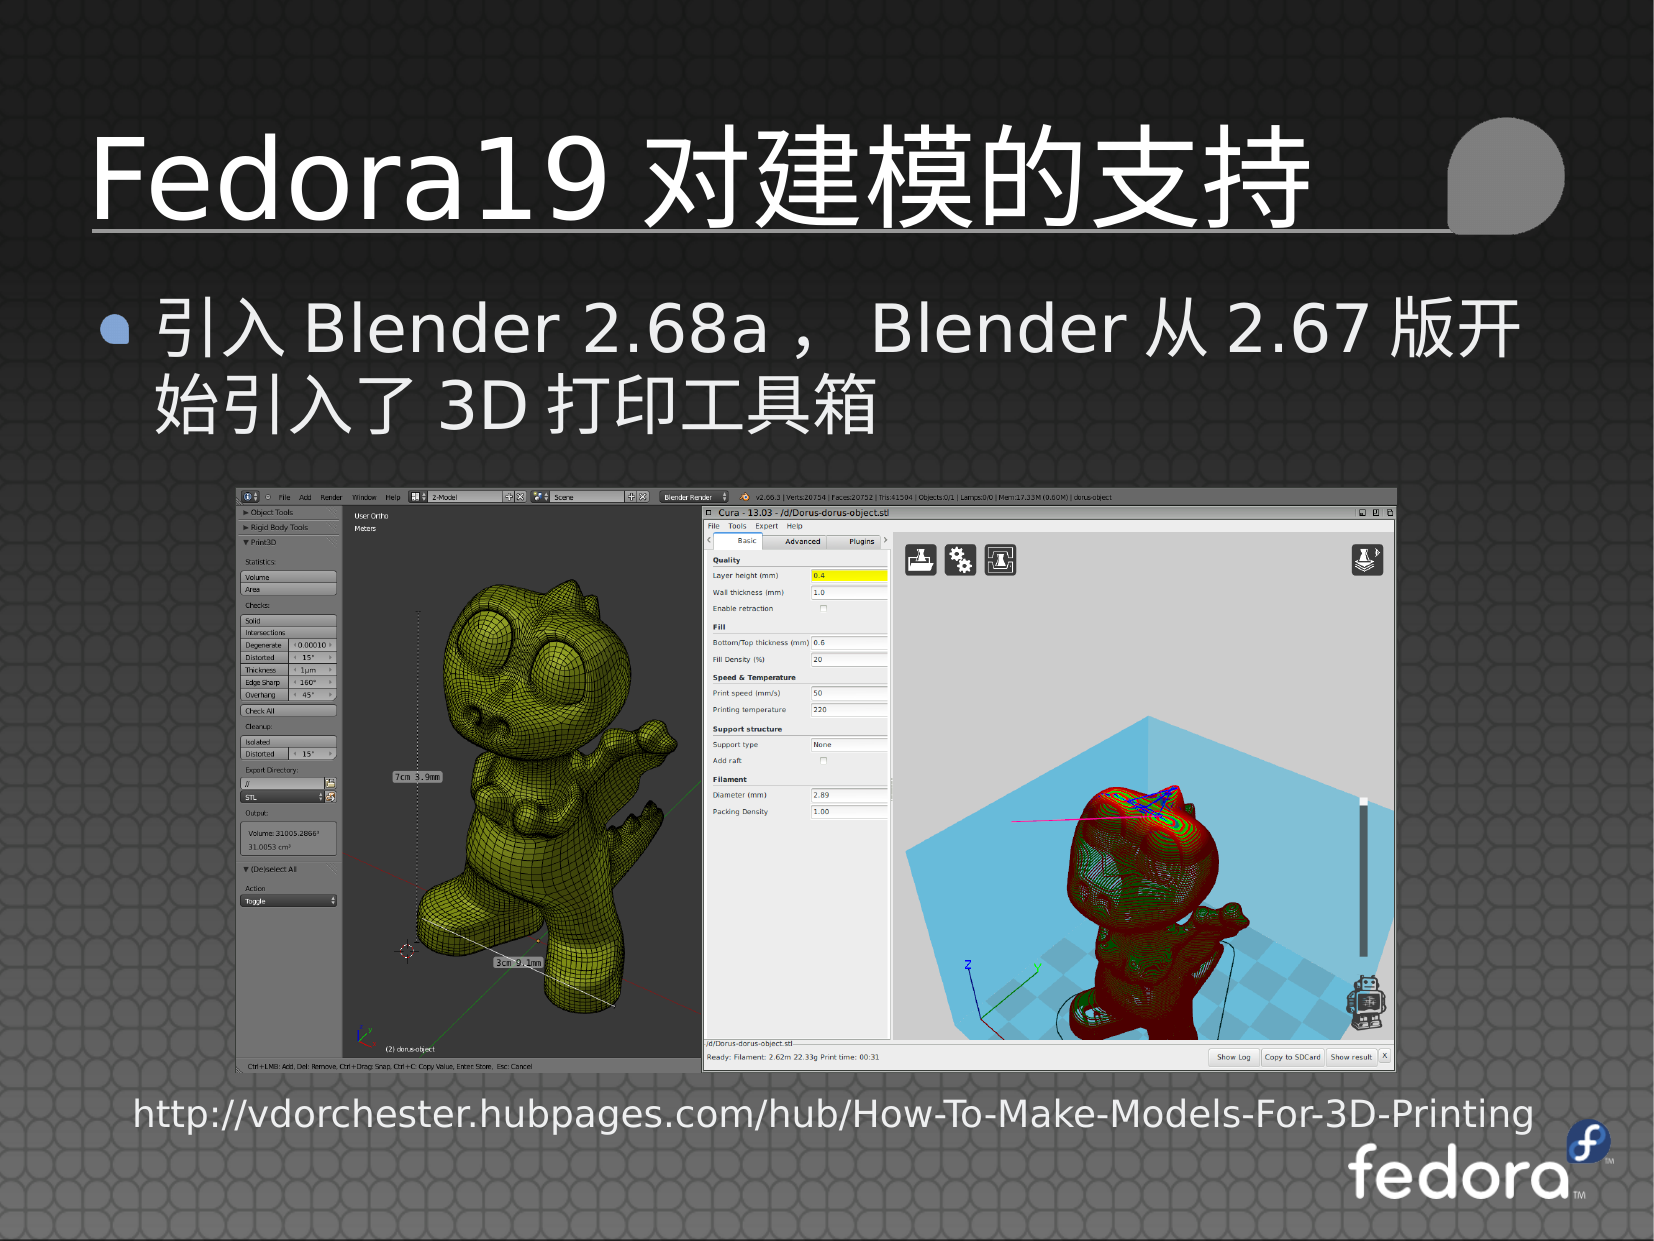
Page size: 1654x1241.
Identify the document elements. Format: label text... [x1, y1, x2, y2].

title Fedora19对建模的支持 [86, 112, 1576, 249]
picture [0, 0, 1654, 1241]
list 引入Blender 2.68a，Blender从2.67版开始引入了3D打印工具箱 [82, 290, 1571, 1010]
text_box http://vdorchester.hubpages.com/hub/How-To-Make-Models-For-3D-Printing [117, 1085, 1552, 1144]
